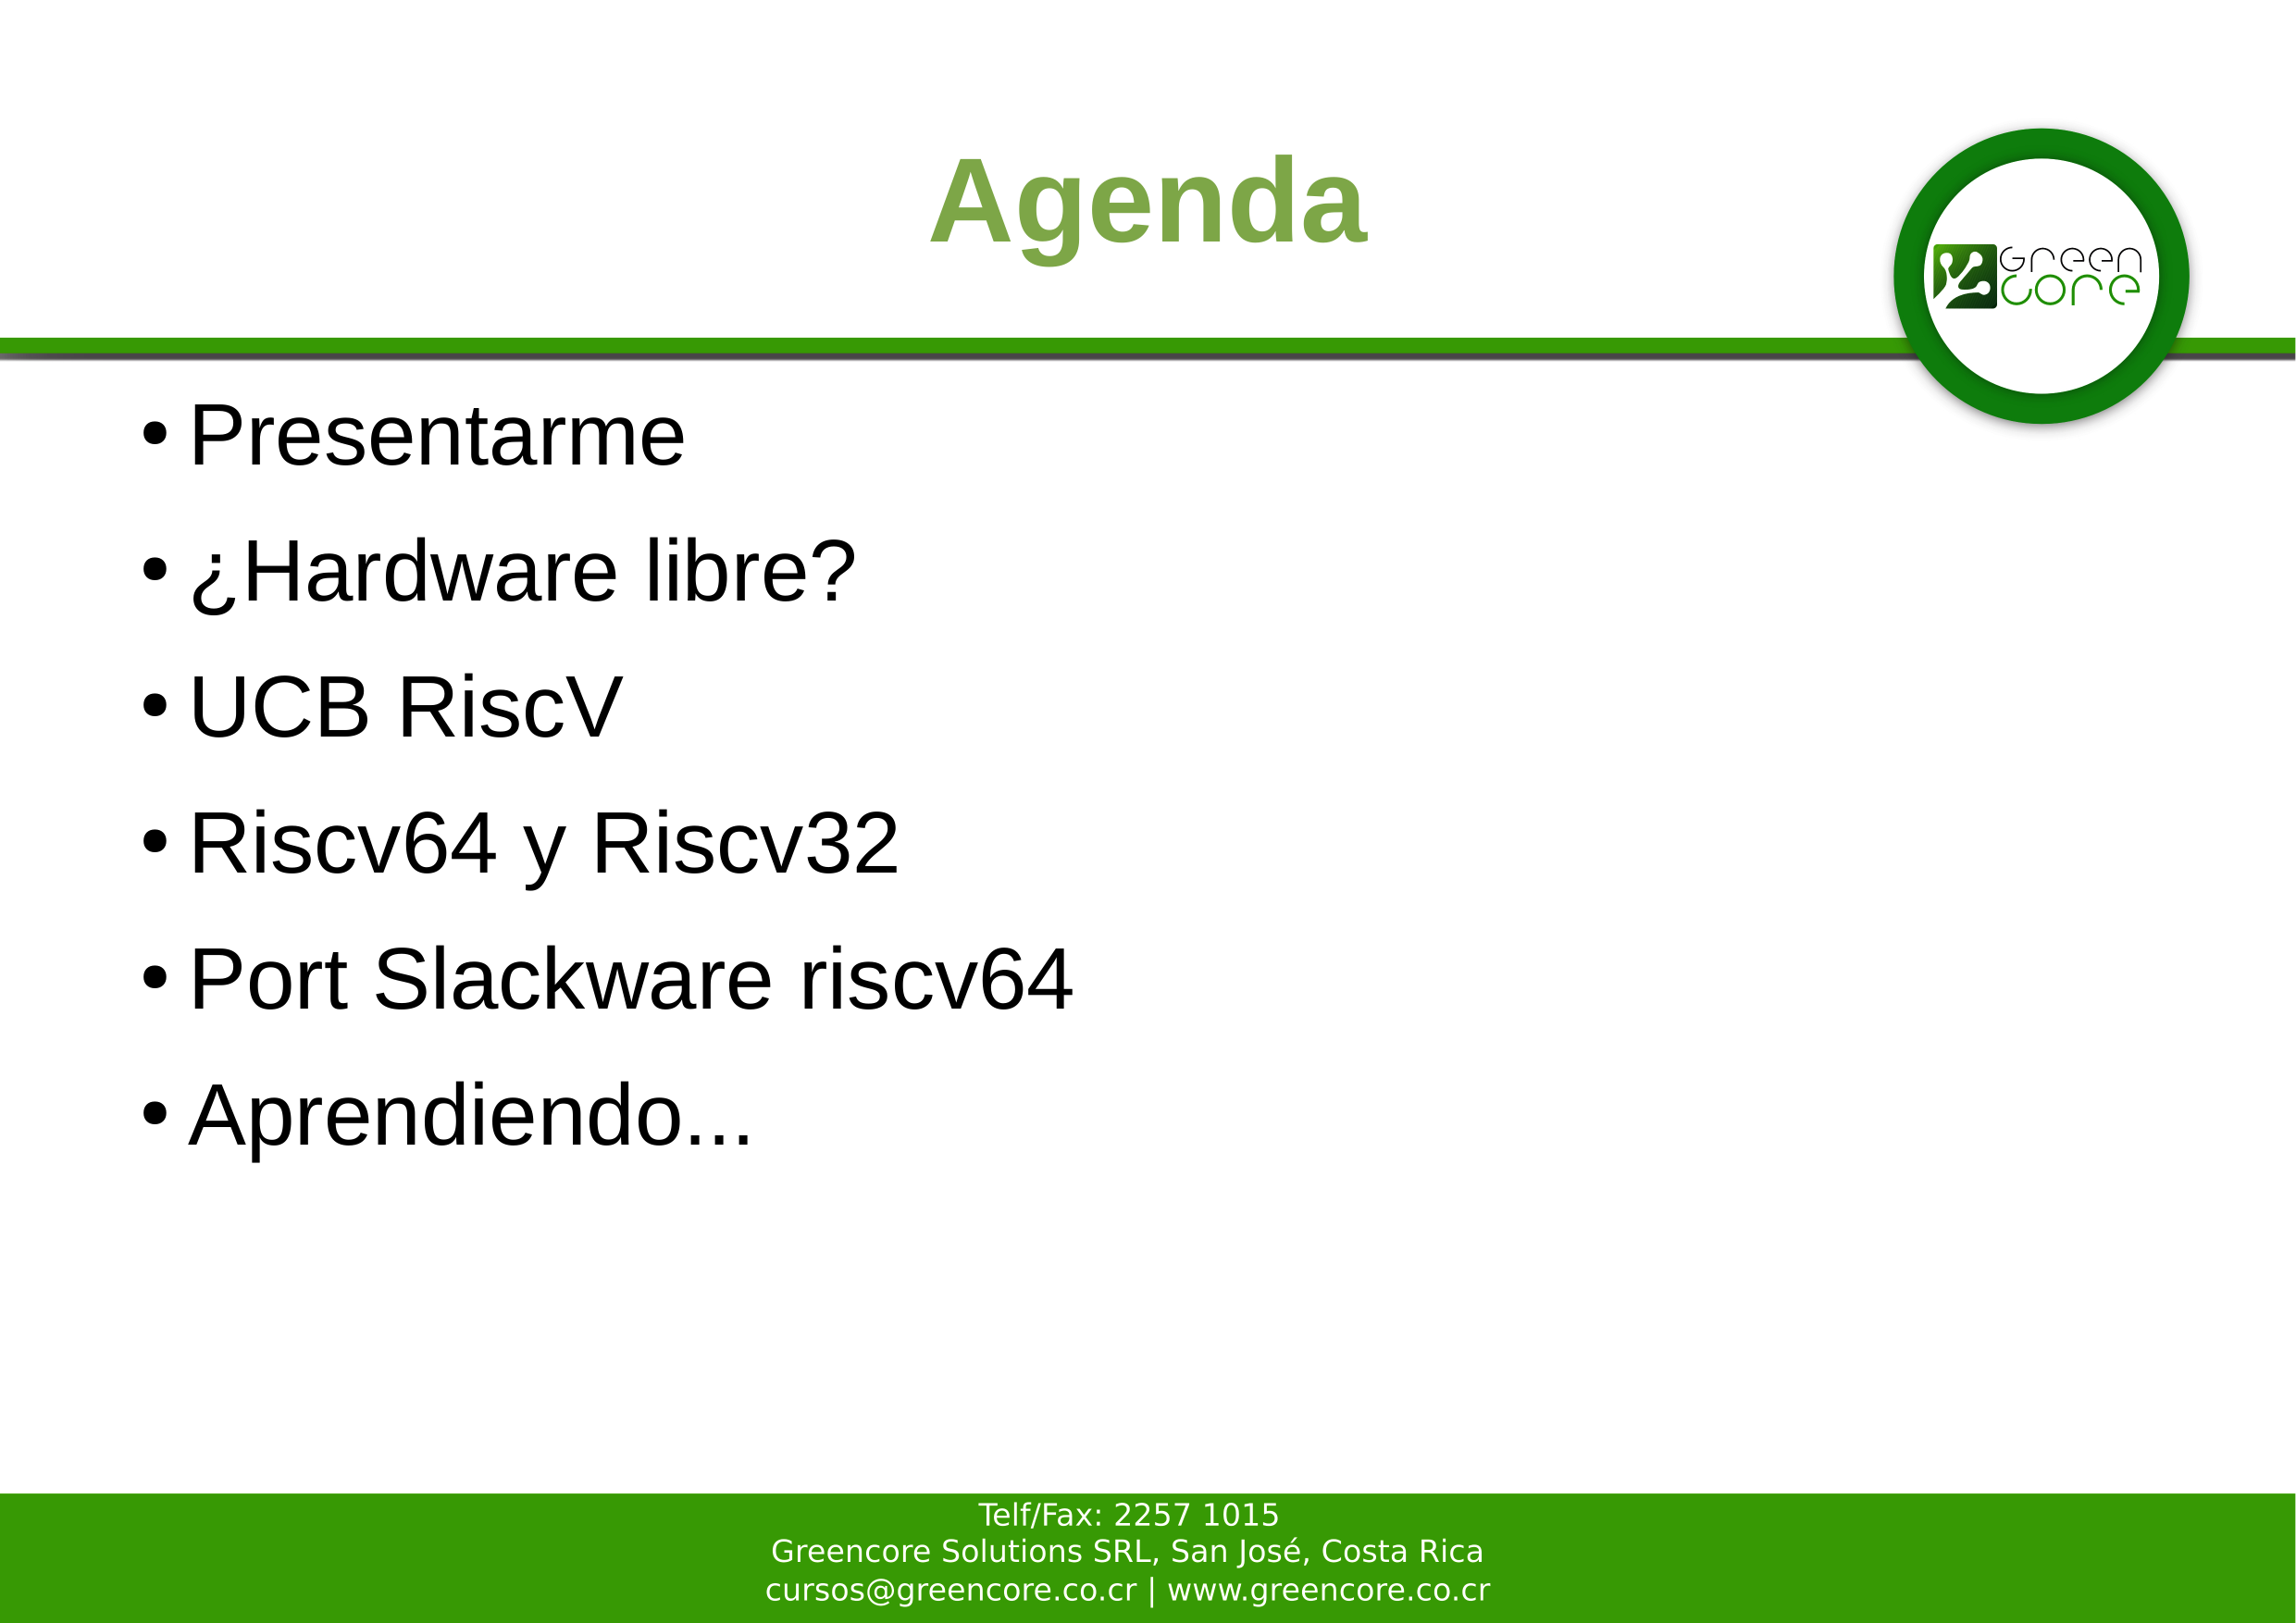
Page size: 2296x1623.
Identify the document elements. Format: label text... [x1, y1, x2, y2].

list Presentarme ¿Hardware libre? UCB RiscV Riscv64 y Riscv32 Port Slackware riscv64 Aprendiendo... [122, 386, 2190, 1623]
title Agenda [115, 64, 2181, 336]
picture [0, 0, 2296, 1623]
